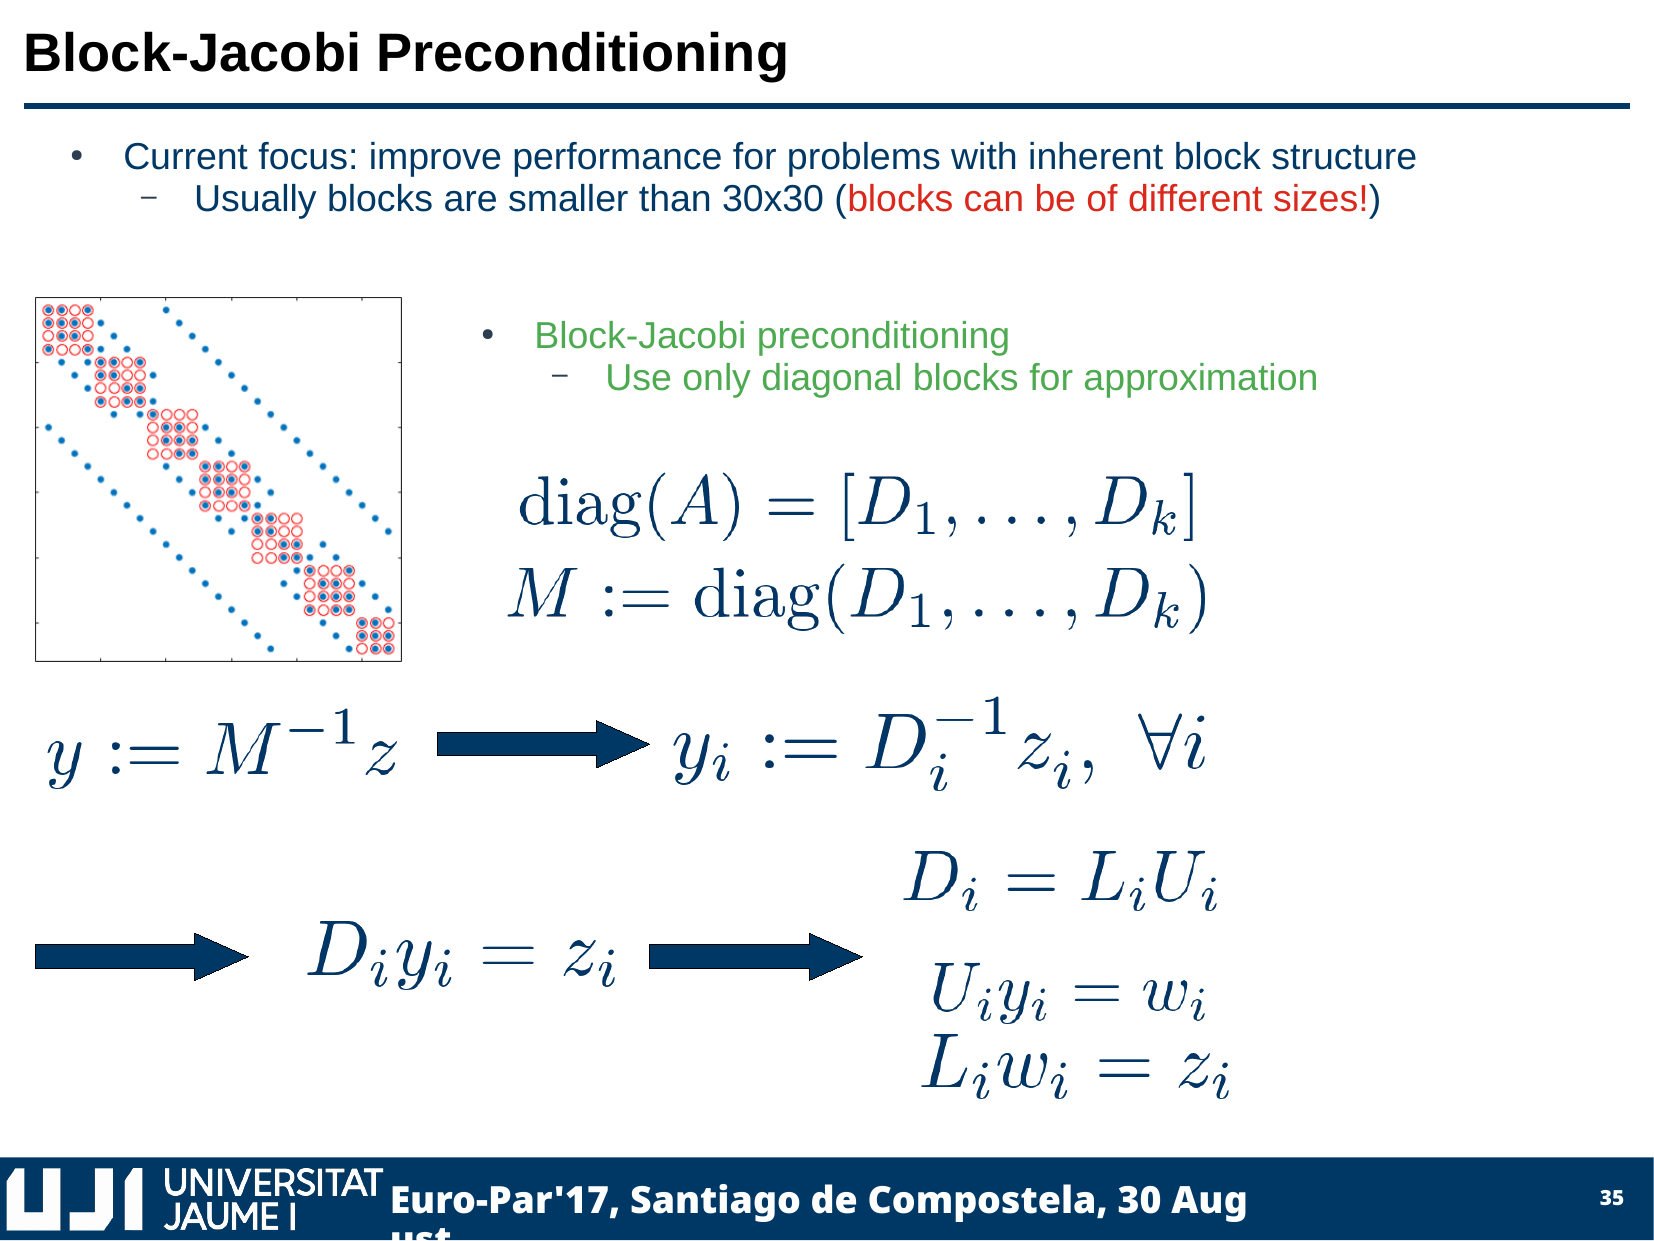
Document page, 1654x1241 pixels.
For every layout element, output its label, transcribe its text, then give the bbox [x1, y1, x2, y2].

picture [673, 696, 1205, 791]
picture [47, 708, 397, 789]
text_box [649, 933, 863, 981]
picture [507, 563, 1205, 634]
picture [35, 297, 402, 662]
text_box [35, 933, 249, 981]
picture [903, 850, 1217, 912]
text_box Current focus: improve performance for problems with inherent block structure Usually blocks are smaller than 30x30 (blocks can be of different sizes!) [37, 128, 1583, 260]
text_box [437, 720, 650, 768]
picture [307, 921, 615, 990]
text_box Block-Jacobi preconditioning Use only diagonal blocks for approximation [448, 307, 1424, 414]
picture [519, 472, 1193, 541]
picture [921, 1034, 1229, 1099]
picture [0, 1158, 390, 1241]
title Block-Jacobi Preconditioning [23, 0, 1630, 107]
picture [933, 962, 1205, 1024]
